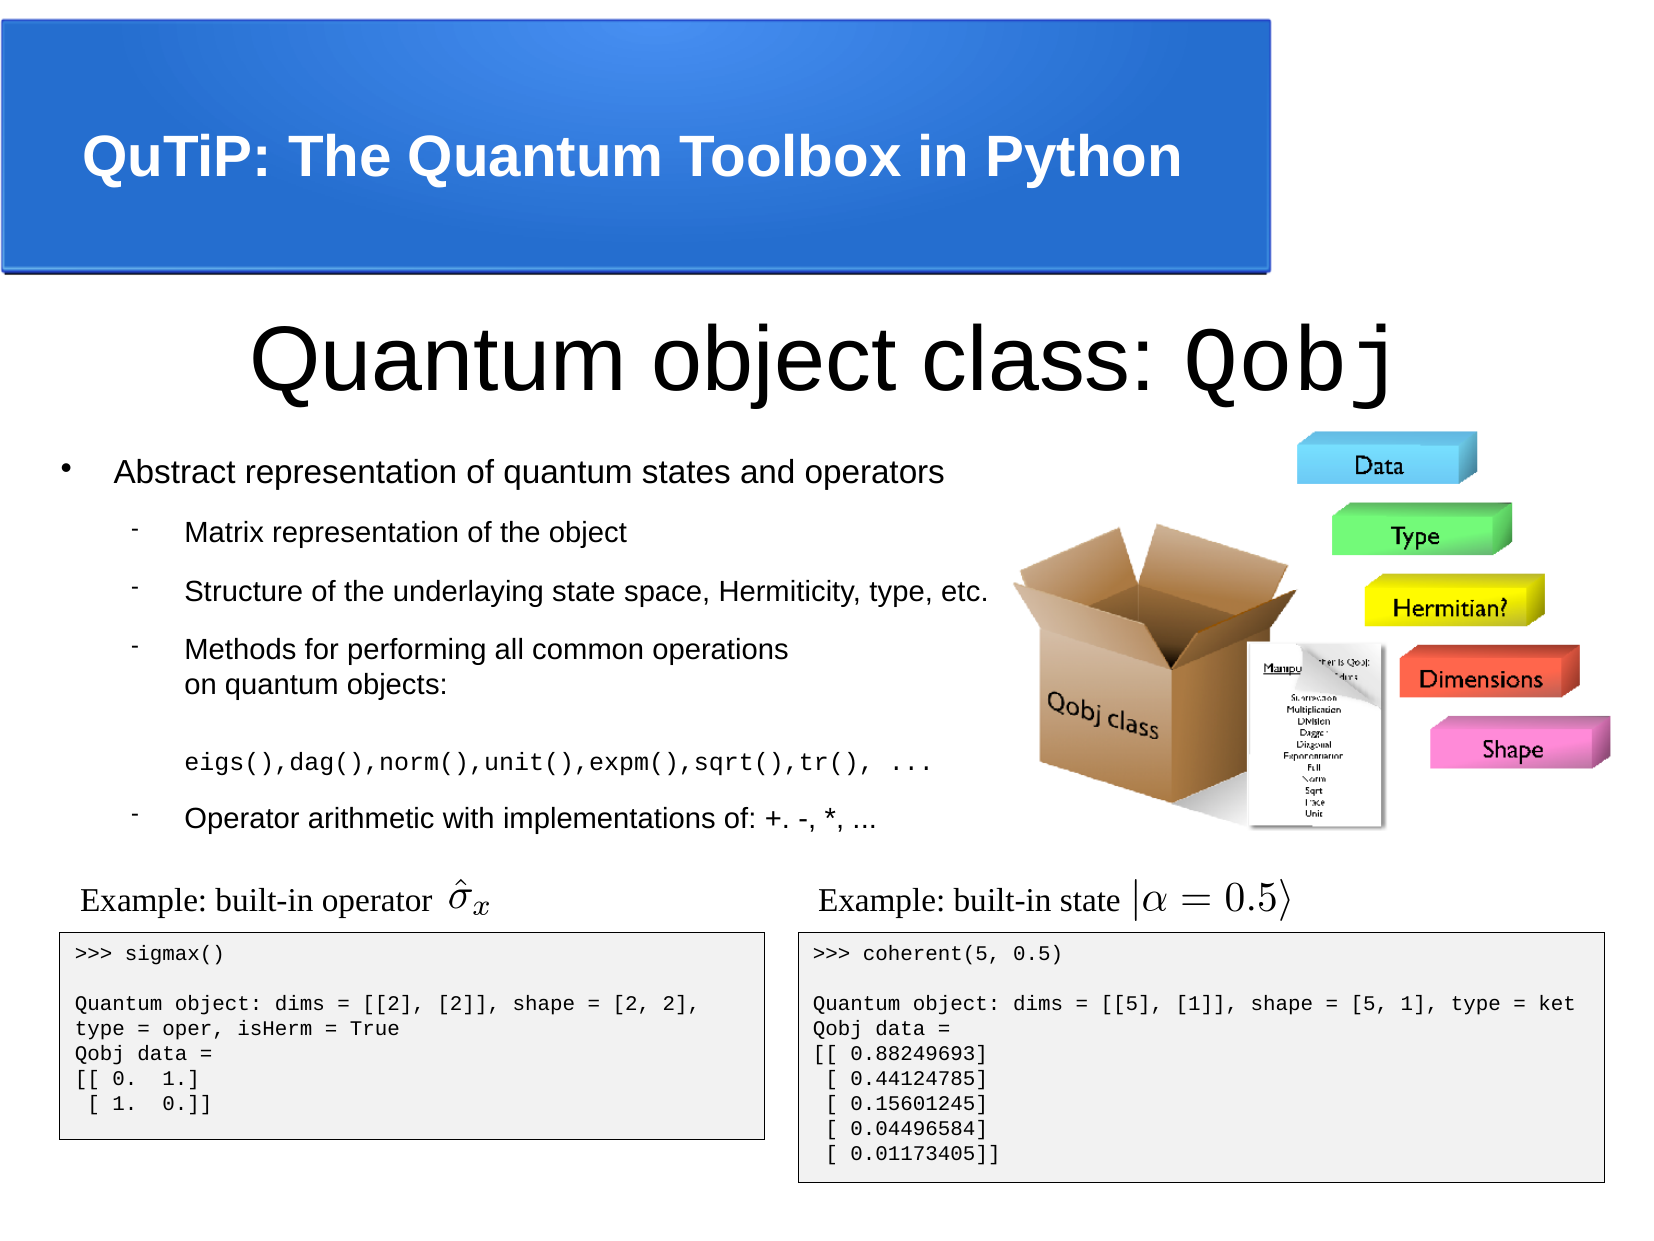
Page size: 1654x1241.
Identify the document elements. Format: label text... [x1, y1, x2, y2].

text_box Abstract representation of quantum states and operators Matrix representation of the object Structure of the underlaying state space, Hermiticity, type, etc. Methods for performing all common operations on quantum objects: eigs(),dag(),norm(),unit(),expm(),sqrt(),tr(), ... Operator arithmetic with implementations of: +. -, *, ... [42, 450, 1606, 1170]
text_box QuTiP: The Quantum Toolbox in Python [82, 49, 1571, 257]
picture [449, 878, 489, 915]
picture [1571, 426, 1617, 832]
text_box Quantum object class: Qobj [82, 257, 1571, 450]
picture [0, 17, 1275, 281]
text_box >>> coherent(5, 0.5) Quantum object: dims = [[5], [1]], shape = [5, 1], type = ket Qobj data = [[ 0.88249693] [ 0.44124785] [ 0.15601245] [ 0.04496584] [ 0.01173405]] [798, 932, 1605, 1183]
picture [1134, 878, 1290, 921]
text_box Example: built-in state [803, 870, 1145, 923]
text_box Example: built-in operator [65, 870, 457, 923]
text_box >>> sigmax() Quantum object: dims = [[2], [2]], shape = [2, 2], type = oper, isHerm = True Qobj data = [[ 0. 1.] [ 1. 0.]] [59, 932, 765, 1140]
